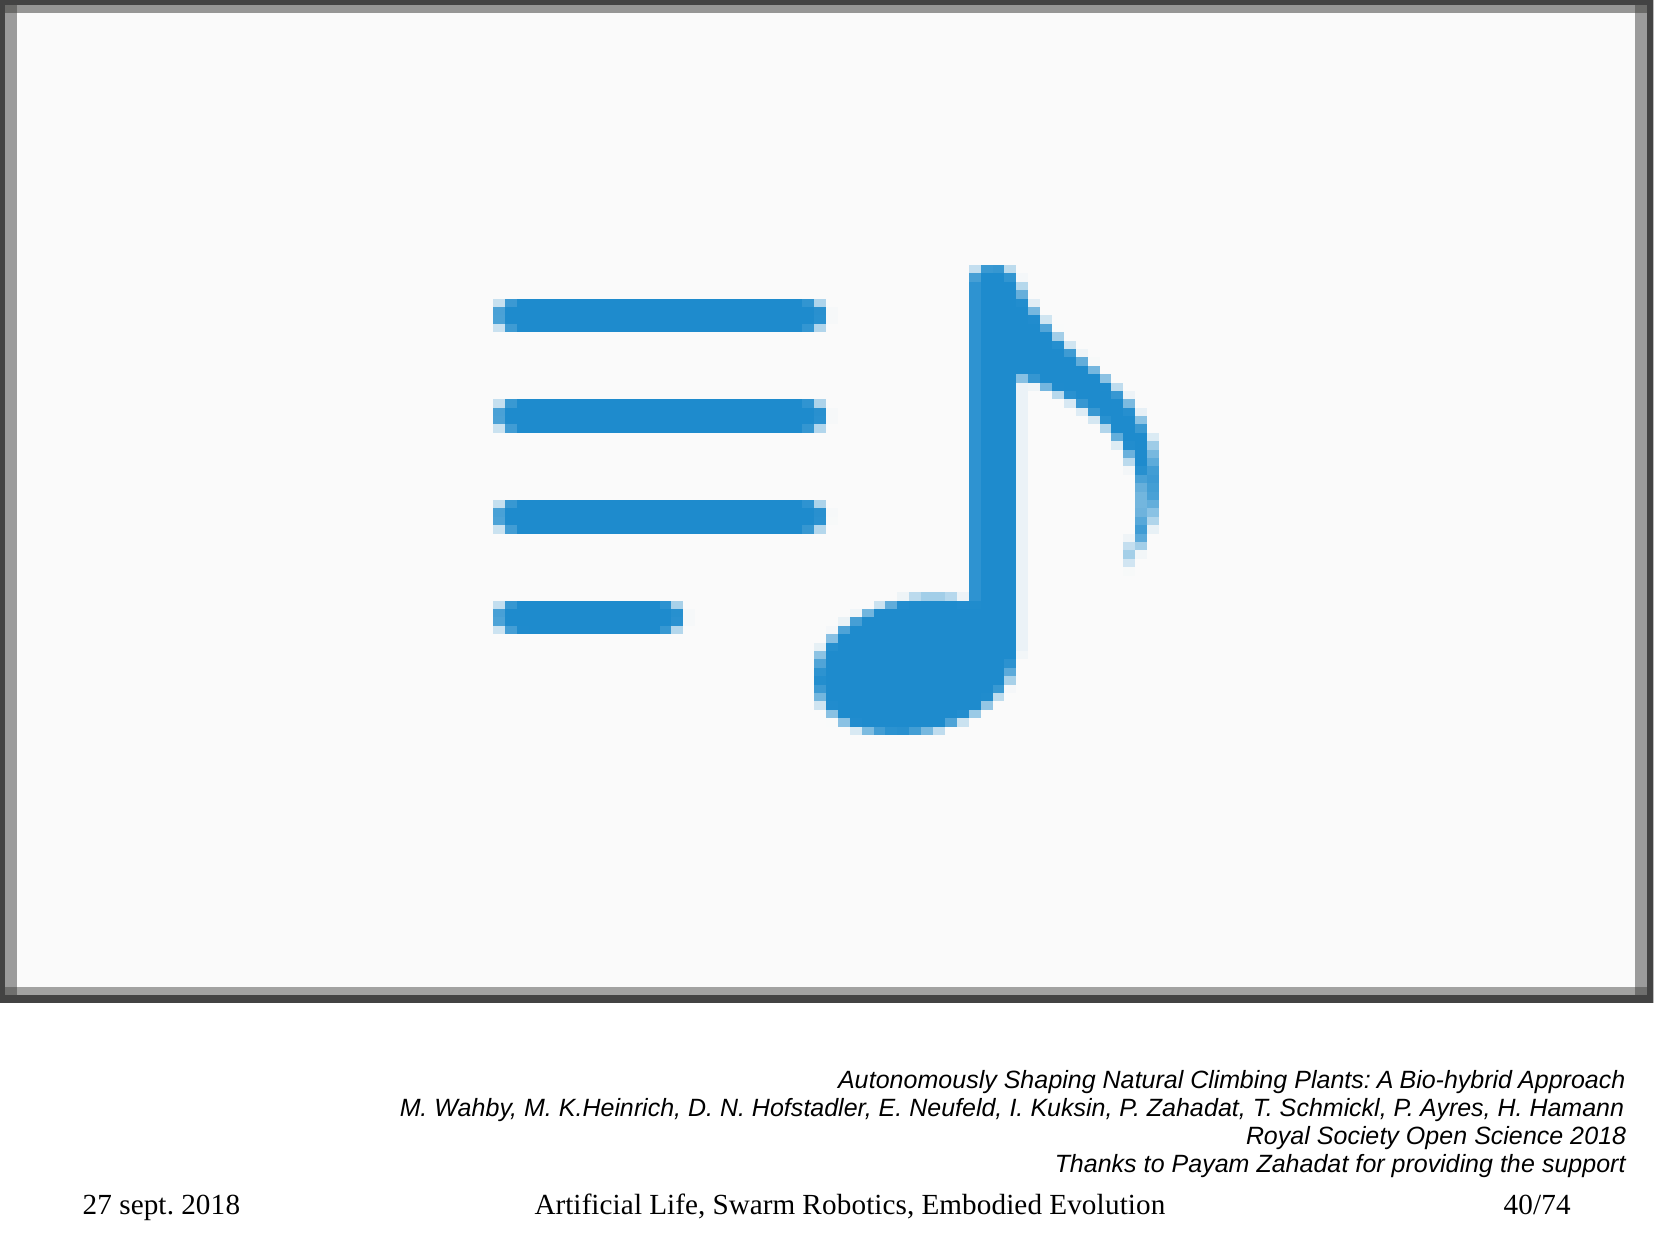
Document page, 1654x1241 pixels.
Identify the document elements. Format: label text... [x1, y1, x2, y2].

text_box Autonomously Shaping Natural Climbing Plants: A Bio-hybrid Approach M. Wahby, M. K.Heinrich, D. N. Hofstadler, E. Neufeld, I. Kuksin, P. Zahadat, T. Schmickl, P. Ayres, H. Hamann Royal Society Open Science 2018 Thanks to Payam Zahadat for providing the support [177, 1058, 1642, 1186]
text_box [0, 0, 1654, 1004]
